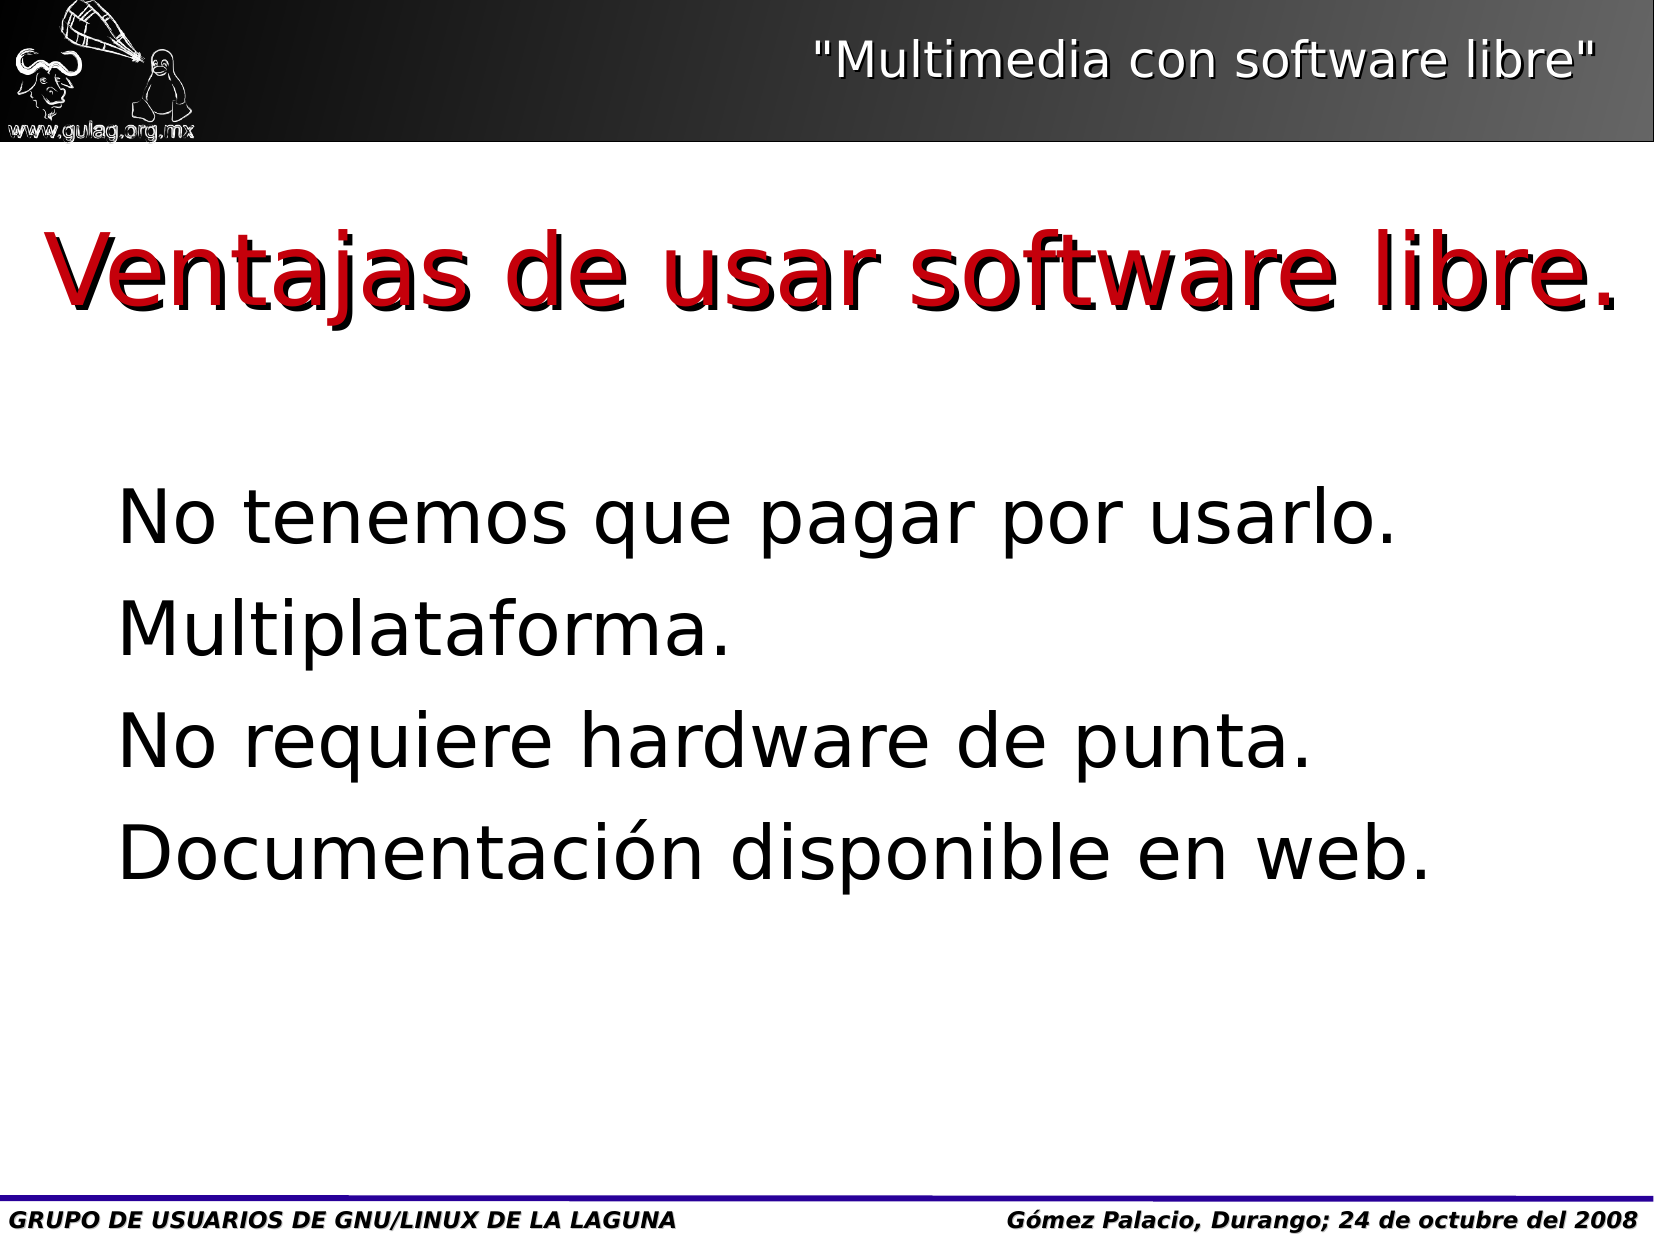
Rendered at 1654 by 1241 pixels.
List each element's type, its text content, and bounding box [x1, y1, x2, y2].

picture [5, 0, 197, 144]
text_box GRUPO DE USUARIOS DE GNU/LINUX DE LA LAGUNA [0, 1200, 693, 1241]
text_box Ventajas de usar software libre. [17, 205, 1648, 337]
text_box [197, 0, 1654, 142]
text_box [0, 0, 5, 142]
text_box No tenemos que pagar por usarlo. Multiplataforma. No requiere hardware de punta. Documentación disponible en web. [88, 383, 1625, 906]
text_box "Multimedia con software libre" [715, 23, 1614, 112]
text_box Gómez Palacio, Durango; 24 de octubre del 2008 [992, 1200, 1654, 1241]
